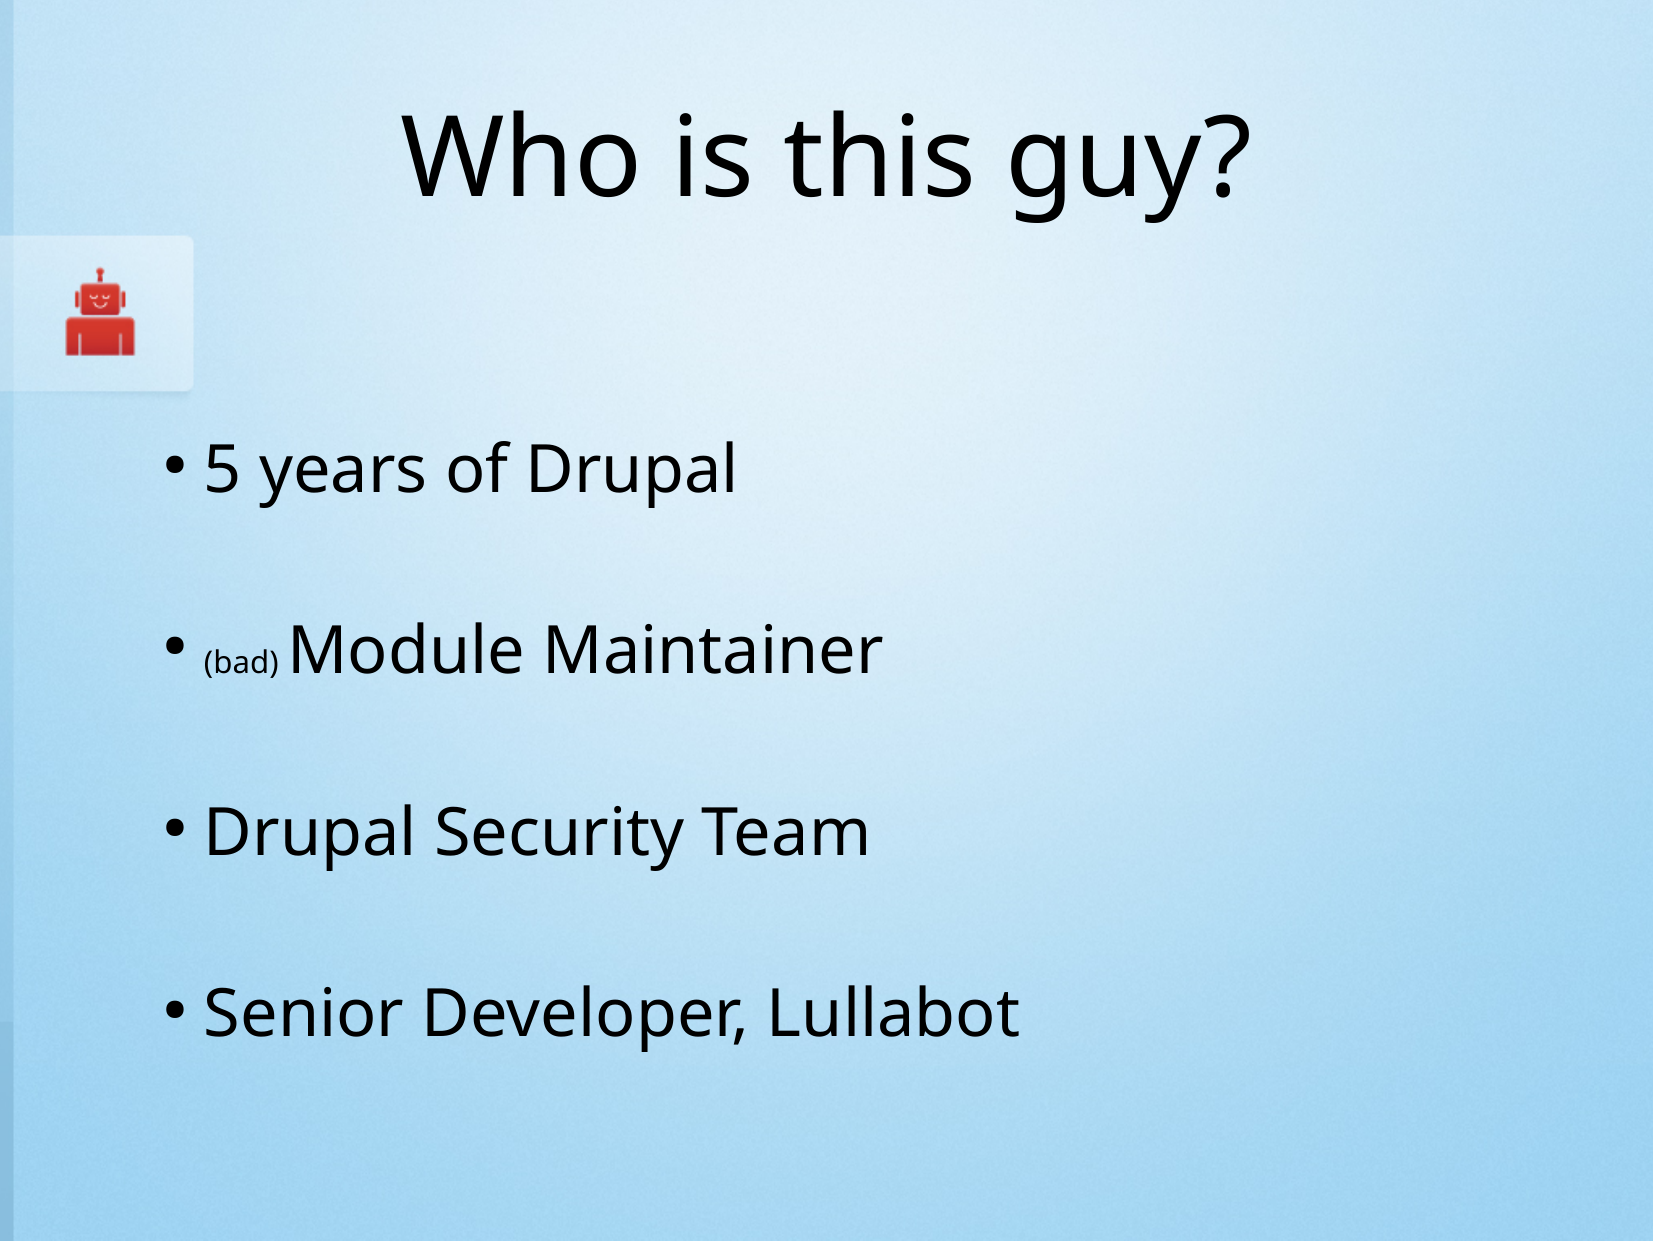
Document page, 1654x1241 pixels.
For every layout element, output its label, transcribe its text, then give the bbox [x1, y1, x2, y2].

subtitle 5 years of Drupal (bad) Module Maintainer Drupal Security Team Senior Developer, Lullabot [163, 406, 1491, 1071]
picture [0, 0, 1653, 1241]
title Who is this guy? [82, 49, 1571, 257]
